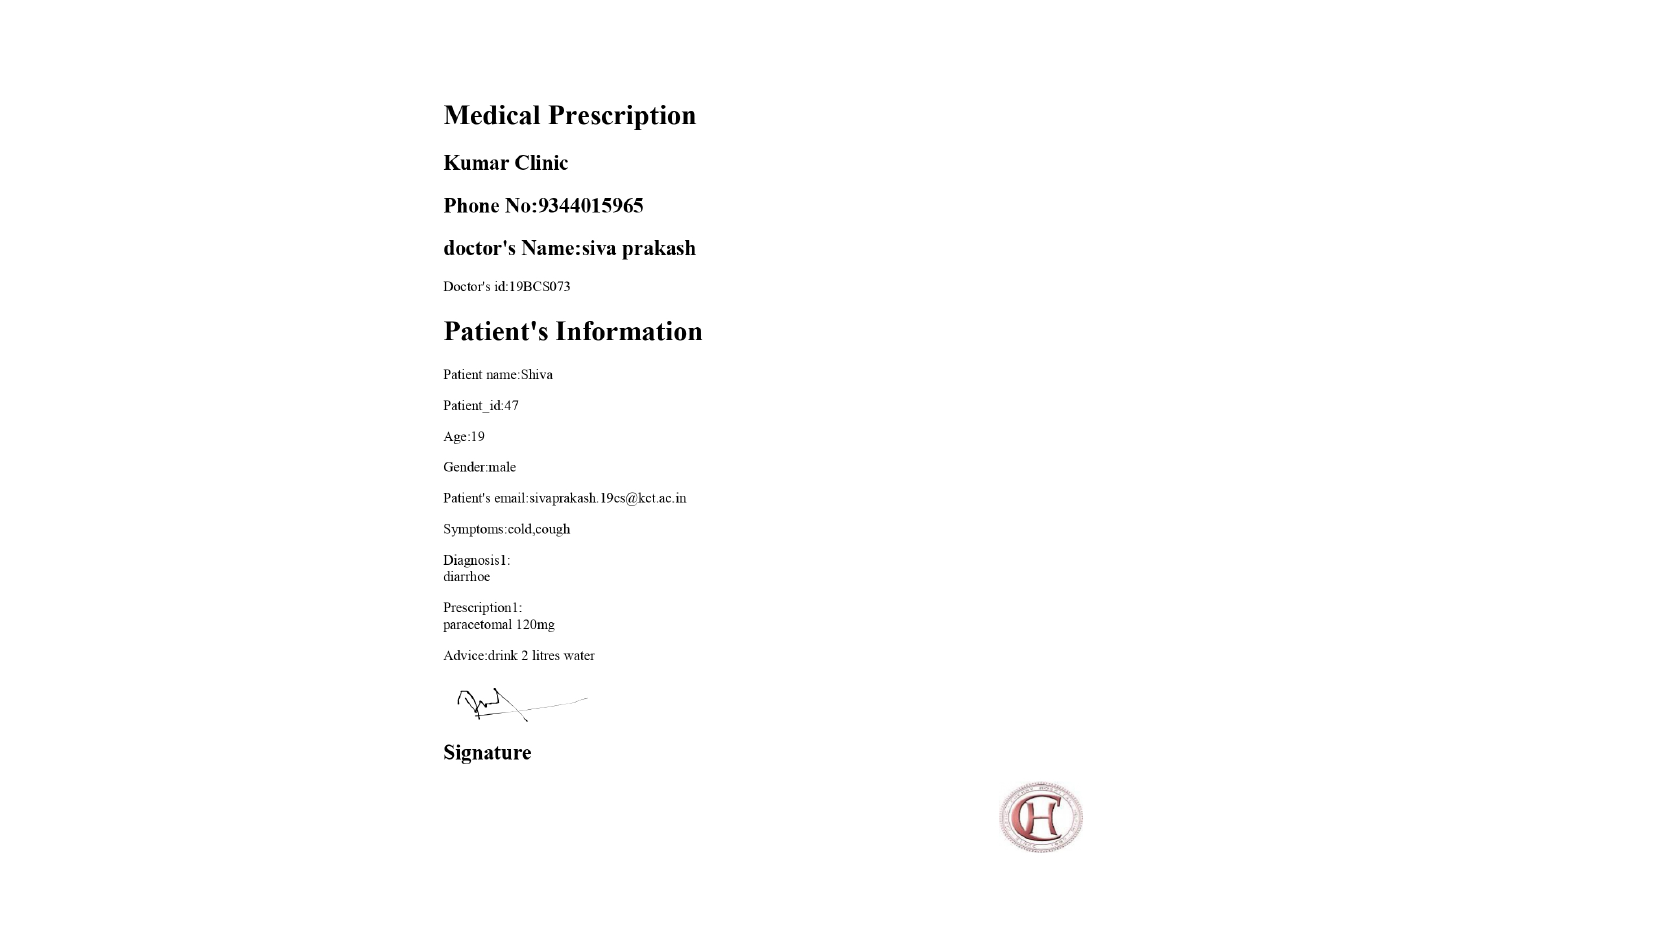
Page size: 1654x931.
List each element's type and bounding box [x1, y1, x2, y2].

picture [403, 38, 1123, 931]
